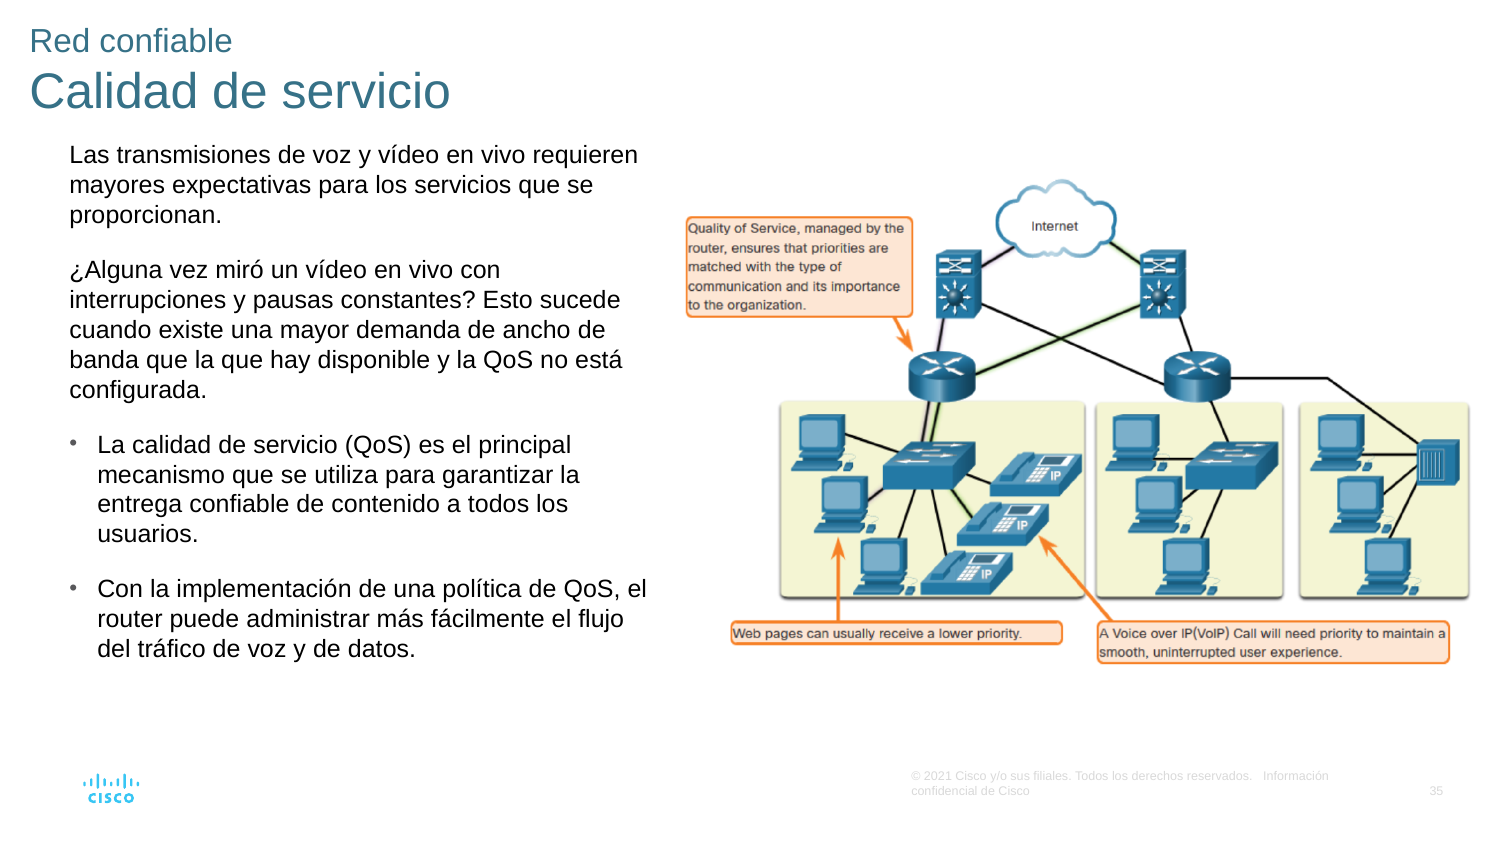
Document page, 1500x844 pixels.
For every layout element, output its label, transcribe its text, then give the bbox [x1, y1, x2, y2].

list Las transmisiones de voz y vídeo en vivo requieren mayores expectativas para los servicios que se proporcionan. ¿Alguna vez miró un vídeo en vivo con interrupciones y pausas constantes? Esto sucede cuando existe una mayor demanda de ancho de banda que la que hay disponible y la QoS no está configurada. La calidad de servicio (QoS) es el principal mecanismo que se utiliza para garantizar la entrega confiable de contenido a todos los usuarios. Con la implementación de una política de QoS, el router puede administrar más fácilmente el flujo del tráfico de voz y de datos. [54, 131, 680, 812]
title Red confiable Calidad de servicio [14, 6, 1500, 131]
picture [679, 169, 1477, 680]
